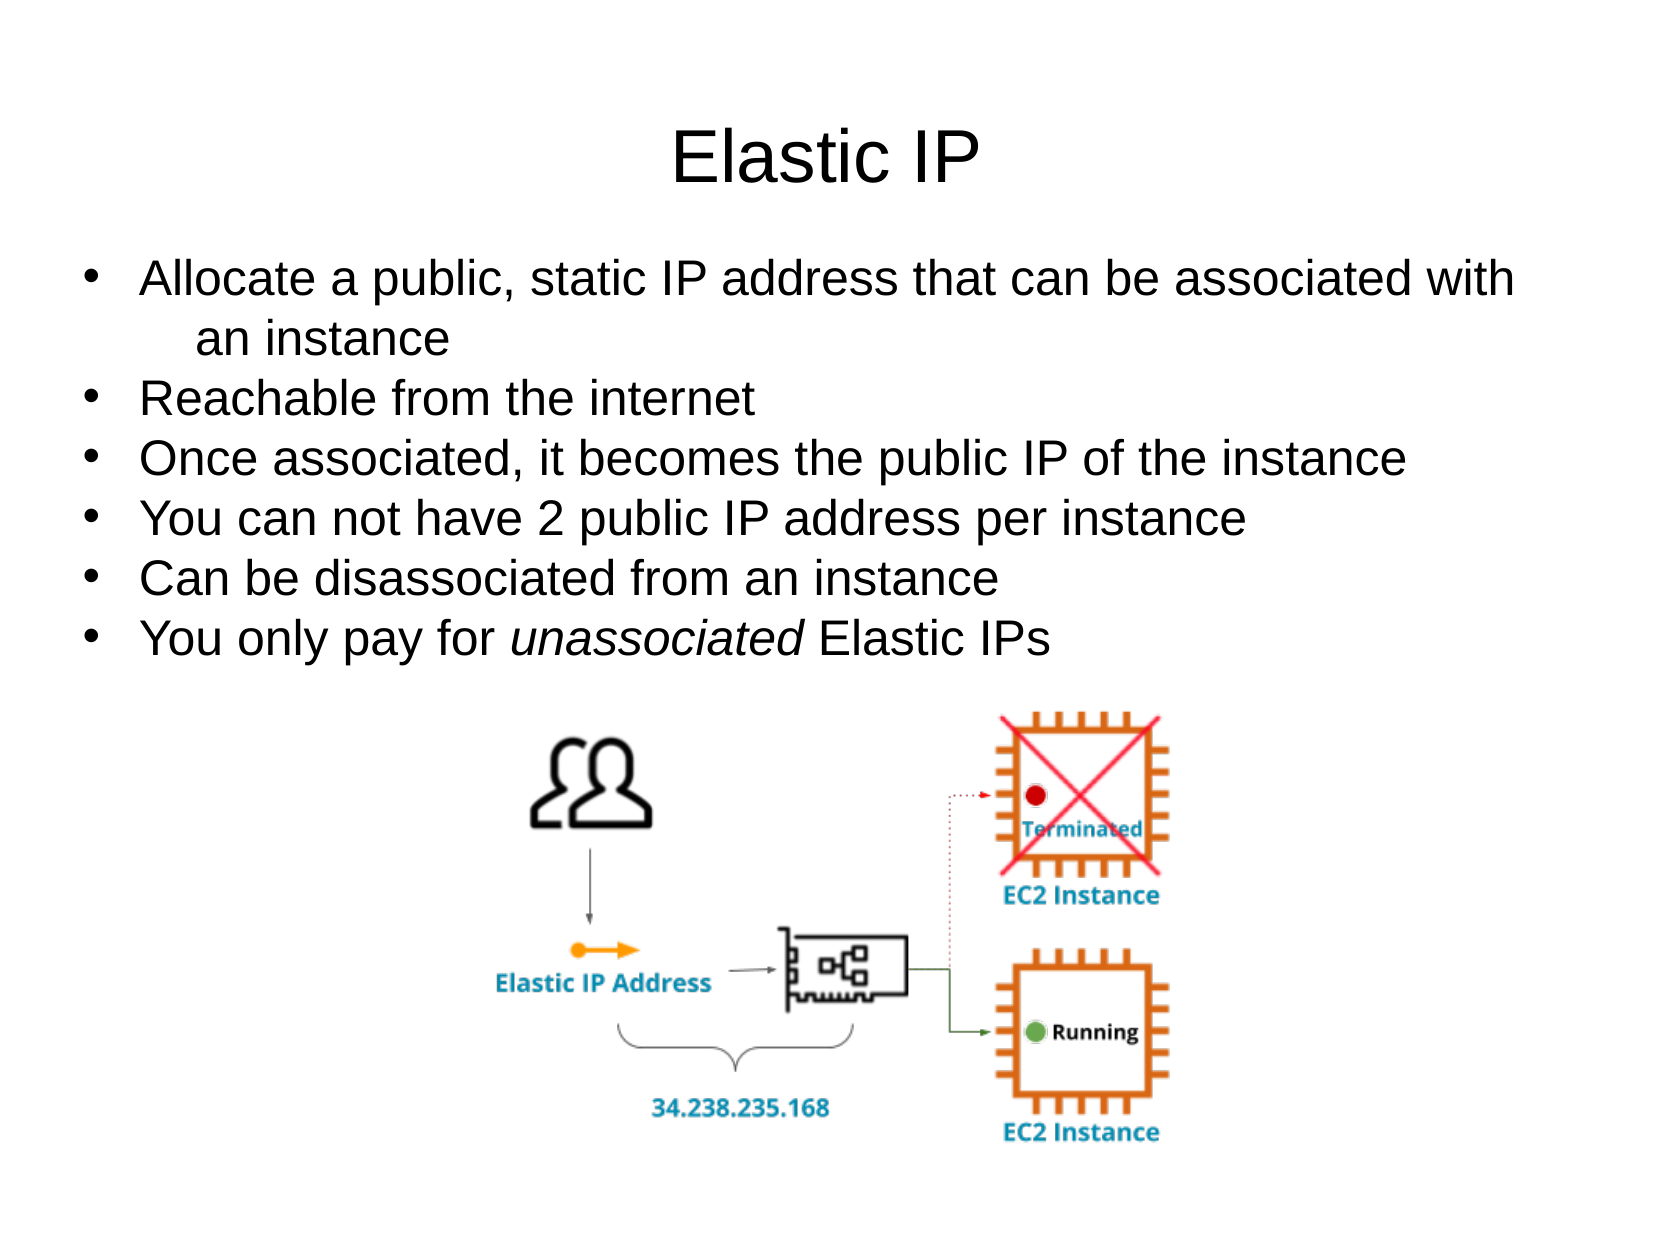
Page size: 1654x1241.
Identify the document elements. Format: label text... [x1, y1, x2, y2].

list Allocate a public, static IP address that can be associated with an instance Reachable from the internet Once associated, it becomes the public IP of the instance You can not have 2 public IP address per instance Can be disassociated from an instance You only pay for unassociated Elastic IPs [82, 245, 1571, 699]
picture [477, 698, 1176, 1155]
title Elastic IP [82, 49, 1571, 245]
